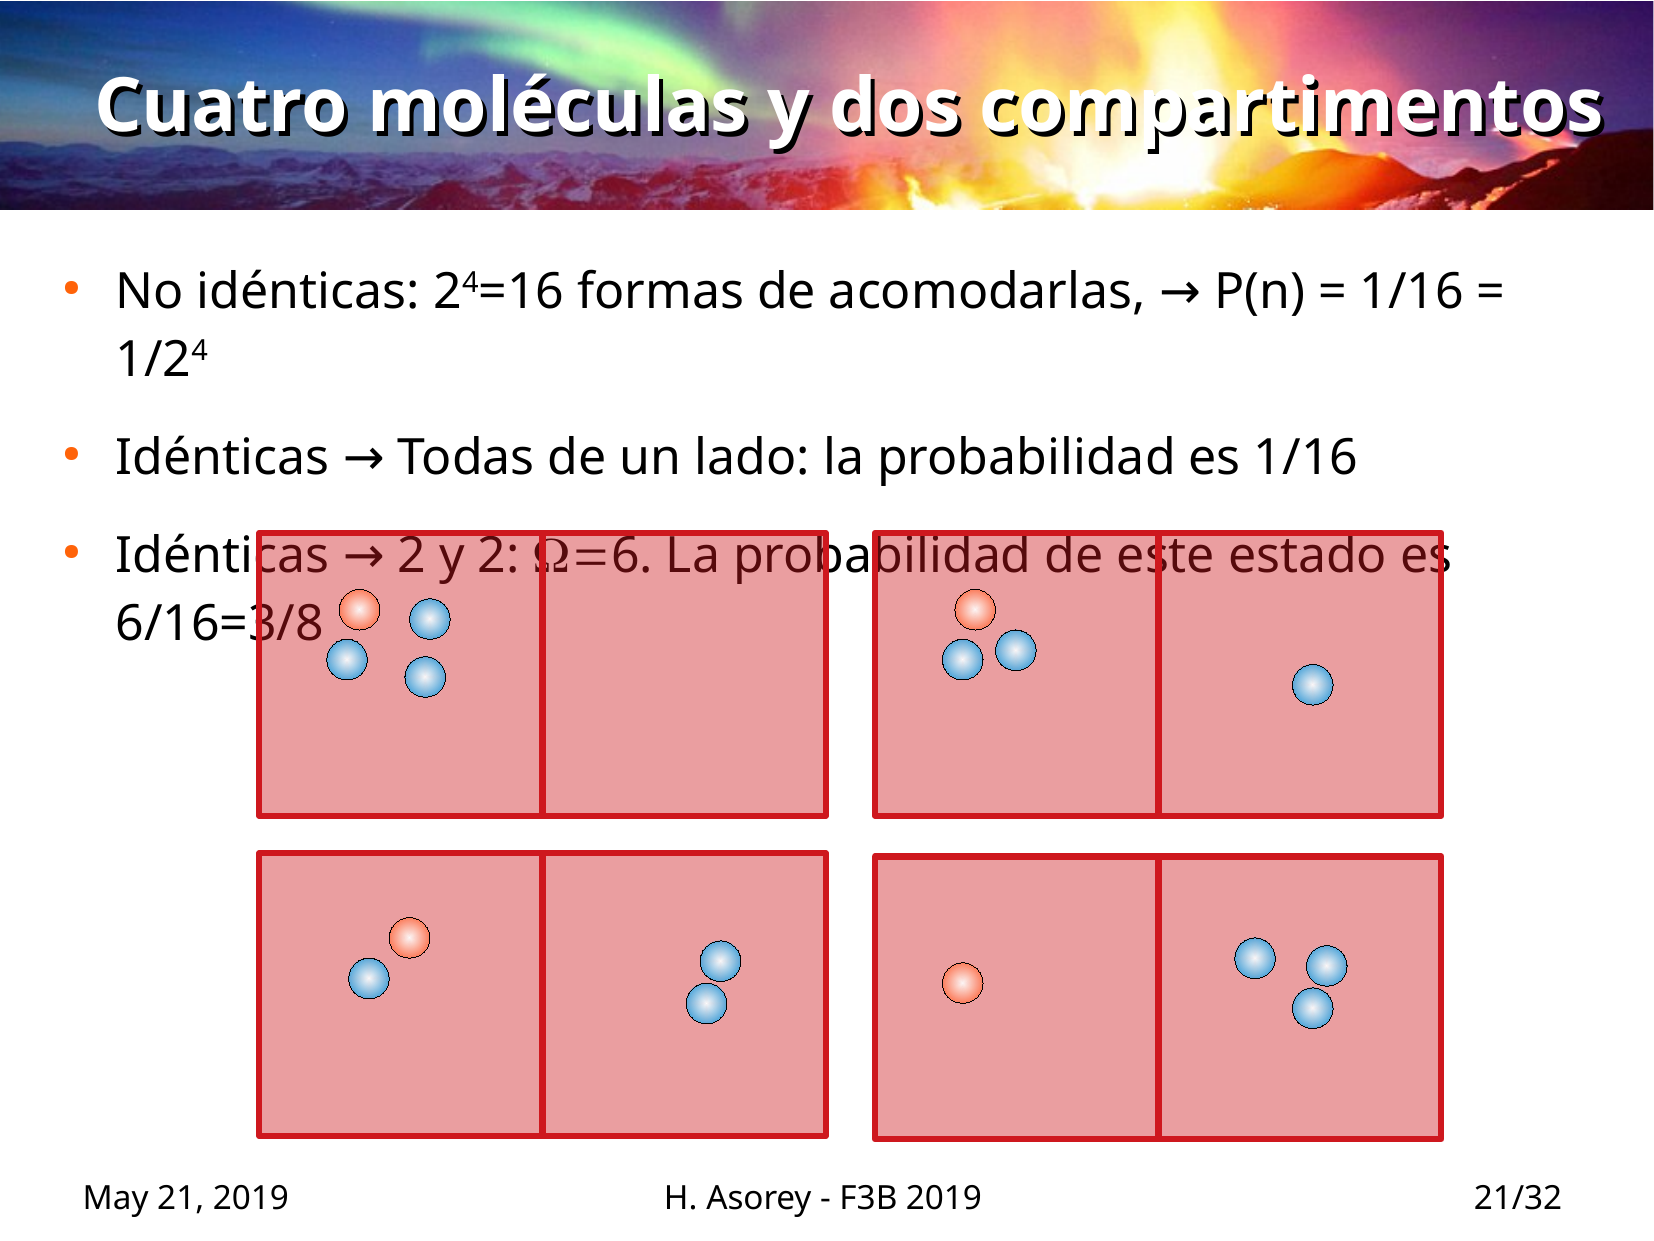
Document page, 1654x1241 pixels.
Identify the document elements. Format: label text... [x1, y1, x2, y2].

list No idénticas: 24=16 formas de acomodarlas, → P(n) = 1/16 = 1/24 Idénticas → Todas de un lado: la probabilidad es 1/16 Idénticas → 2 y 2: W=6. La probabilidad de este estado es 6/16=3/8 [45, 255, 1606, 1156]
text_box [874, 856, 1442, 1140]
text_box [874, 532, 1442, 816]
title Cuatro moléculas y dos compartimentos [45, 15, 1606, 191]
picture [0, 1, 1654, 210]
text_box [259, 532, 826, 816]
text_box [259, 853, 826, 1137]
